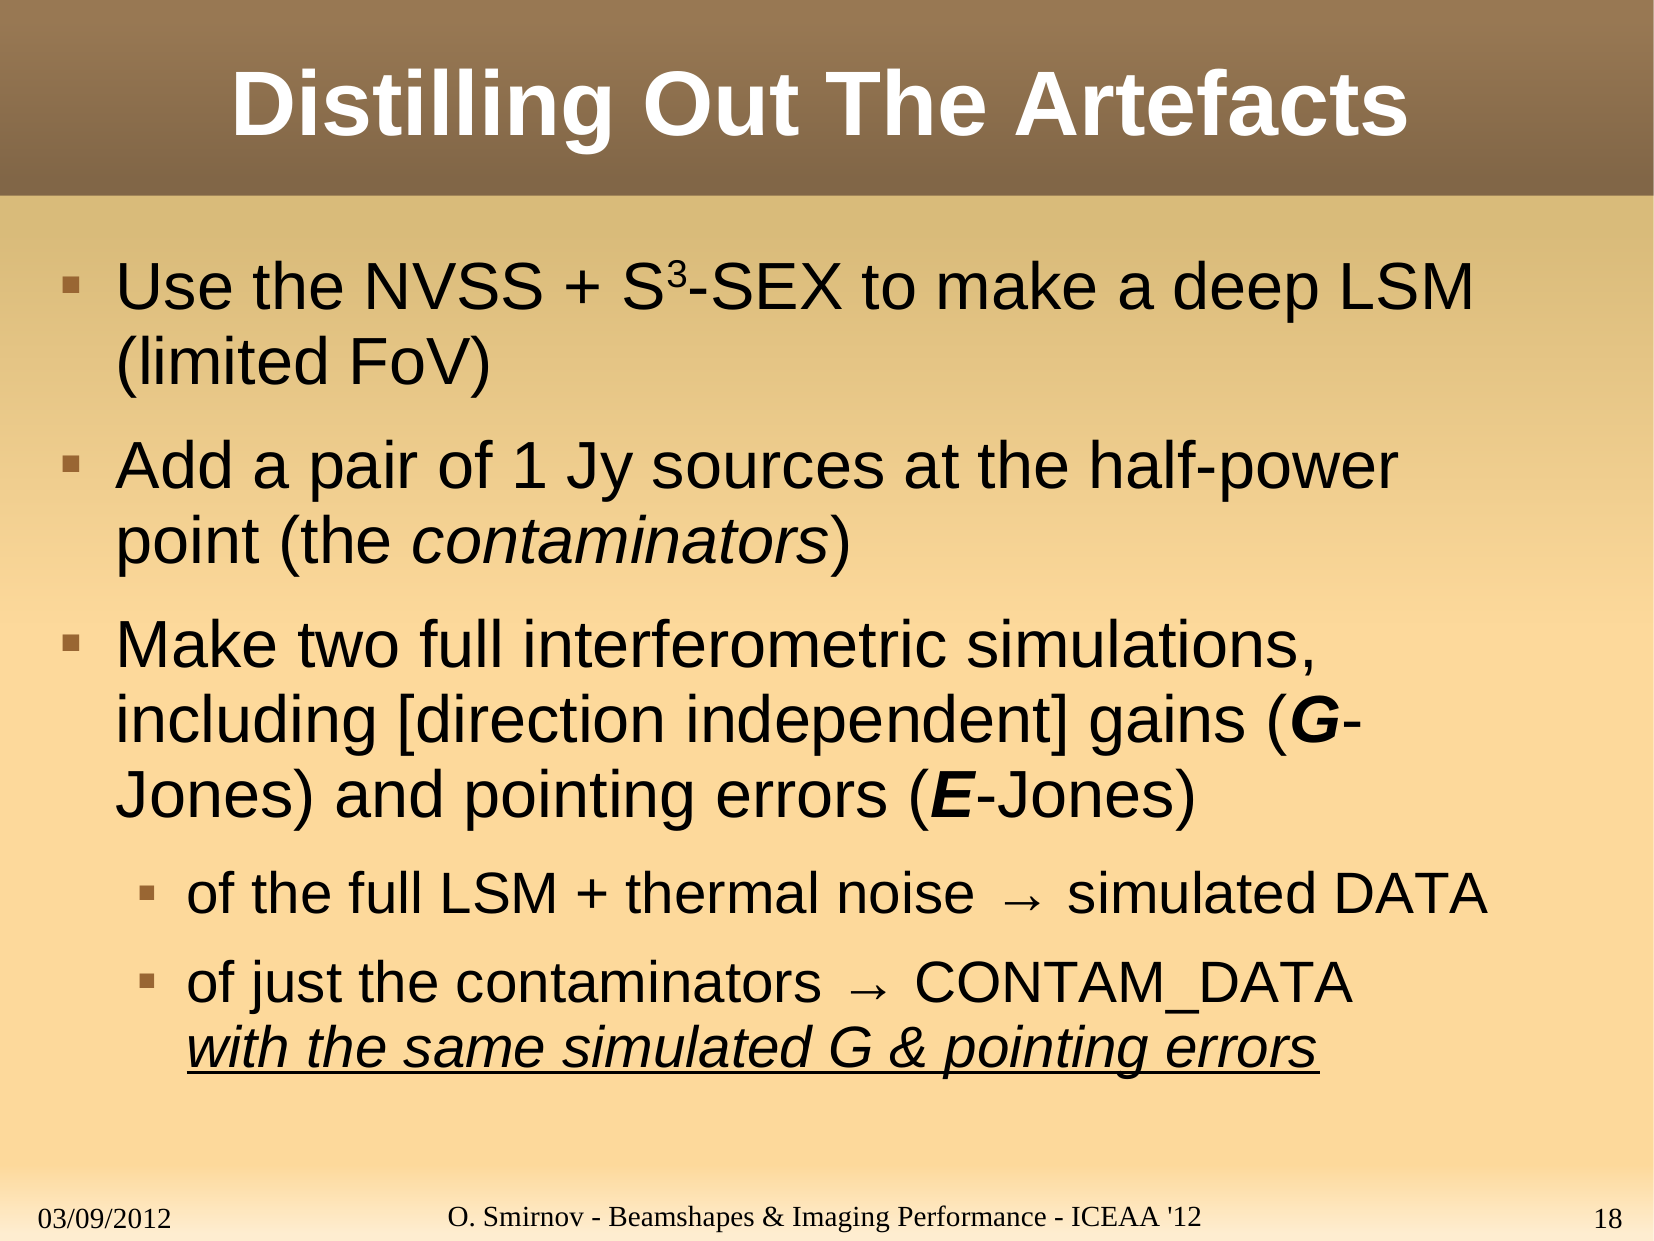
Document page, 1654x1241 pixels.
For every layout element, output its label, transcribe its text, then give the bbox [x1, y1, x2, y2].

list Use the NVSS + S3-SEX to make a deep LSM (limited FoV) Add a pair of 1 Jy sources at the half-power point (the contaminators) Make two full interferometric simulations, including [direction independent] gains (G-Jones) and pointing errors (E-Jones) of the full LSM + thermal noise → simulated DATA of just the contaminators → CONTAM_DATA with the same simulated G & pointing errors [45, 249, 1534, 1081]
title Distilling Out The Artefacts [76, 0, 1565, 208]
picture [0, 0, 1654, 1241]
